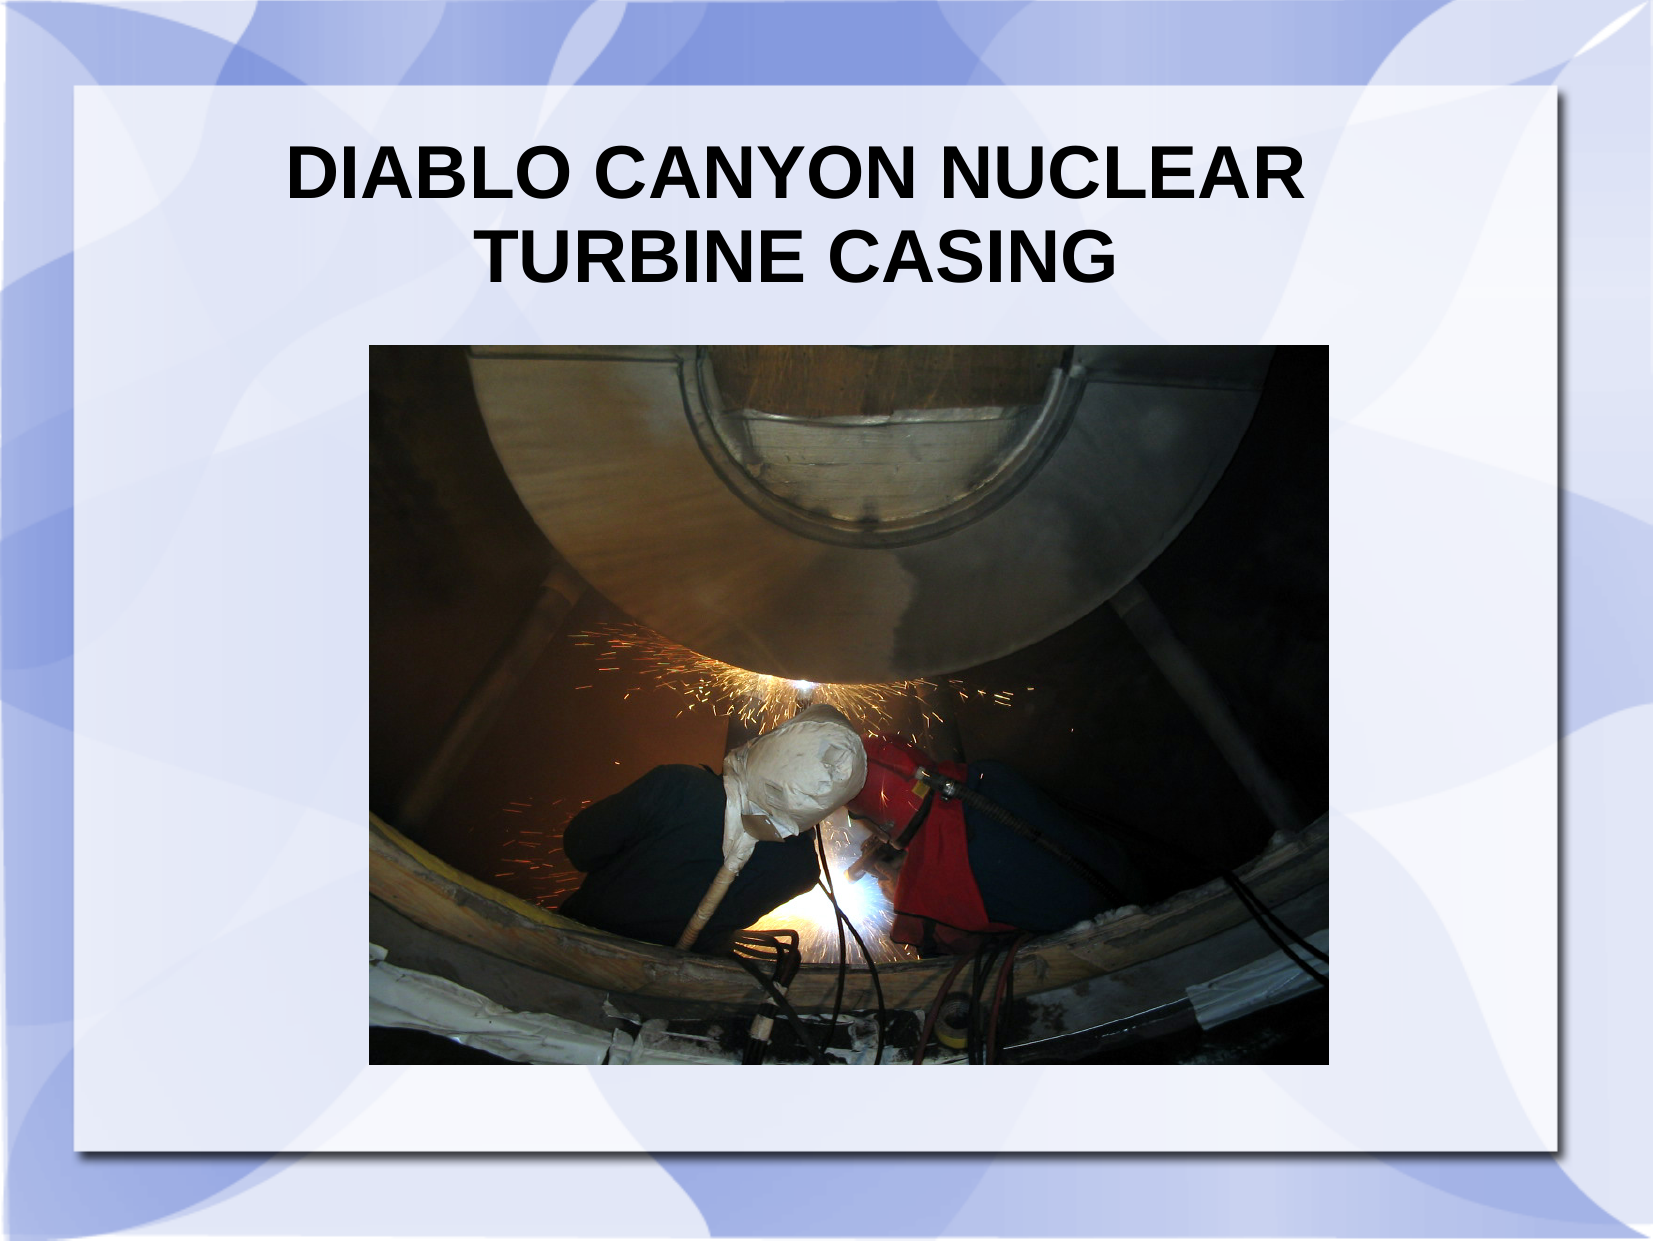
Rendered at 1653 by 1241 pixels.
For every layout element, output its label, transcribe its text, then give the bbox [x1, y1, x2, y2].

picture [0, 0, 1653, 1241]
title DIABLO CANYON NUCLEAR TURBINE CASING [122, 111, 1471, 319]
